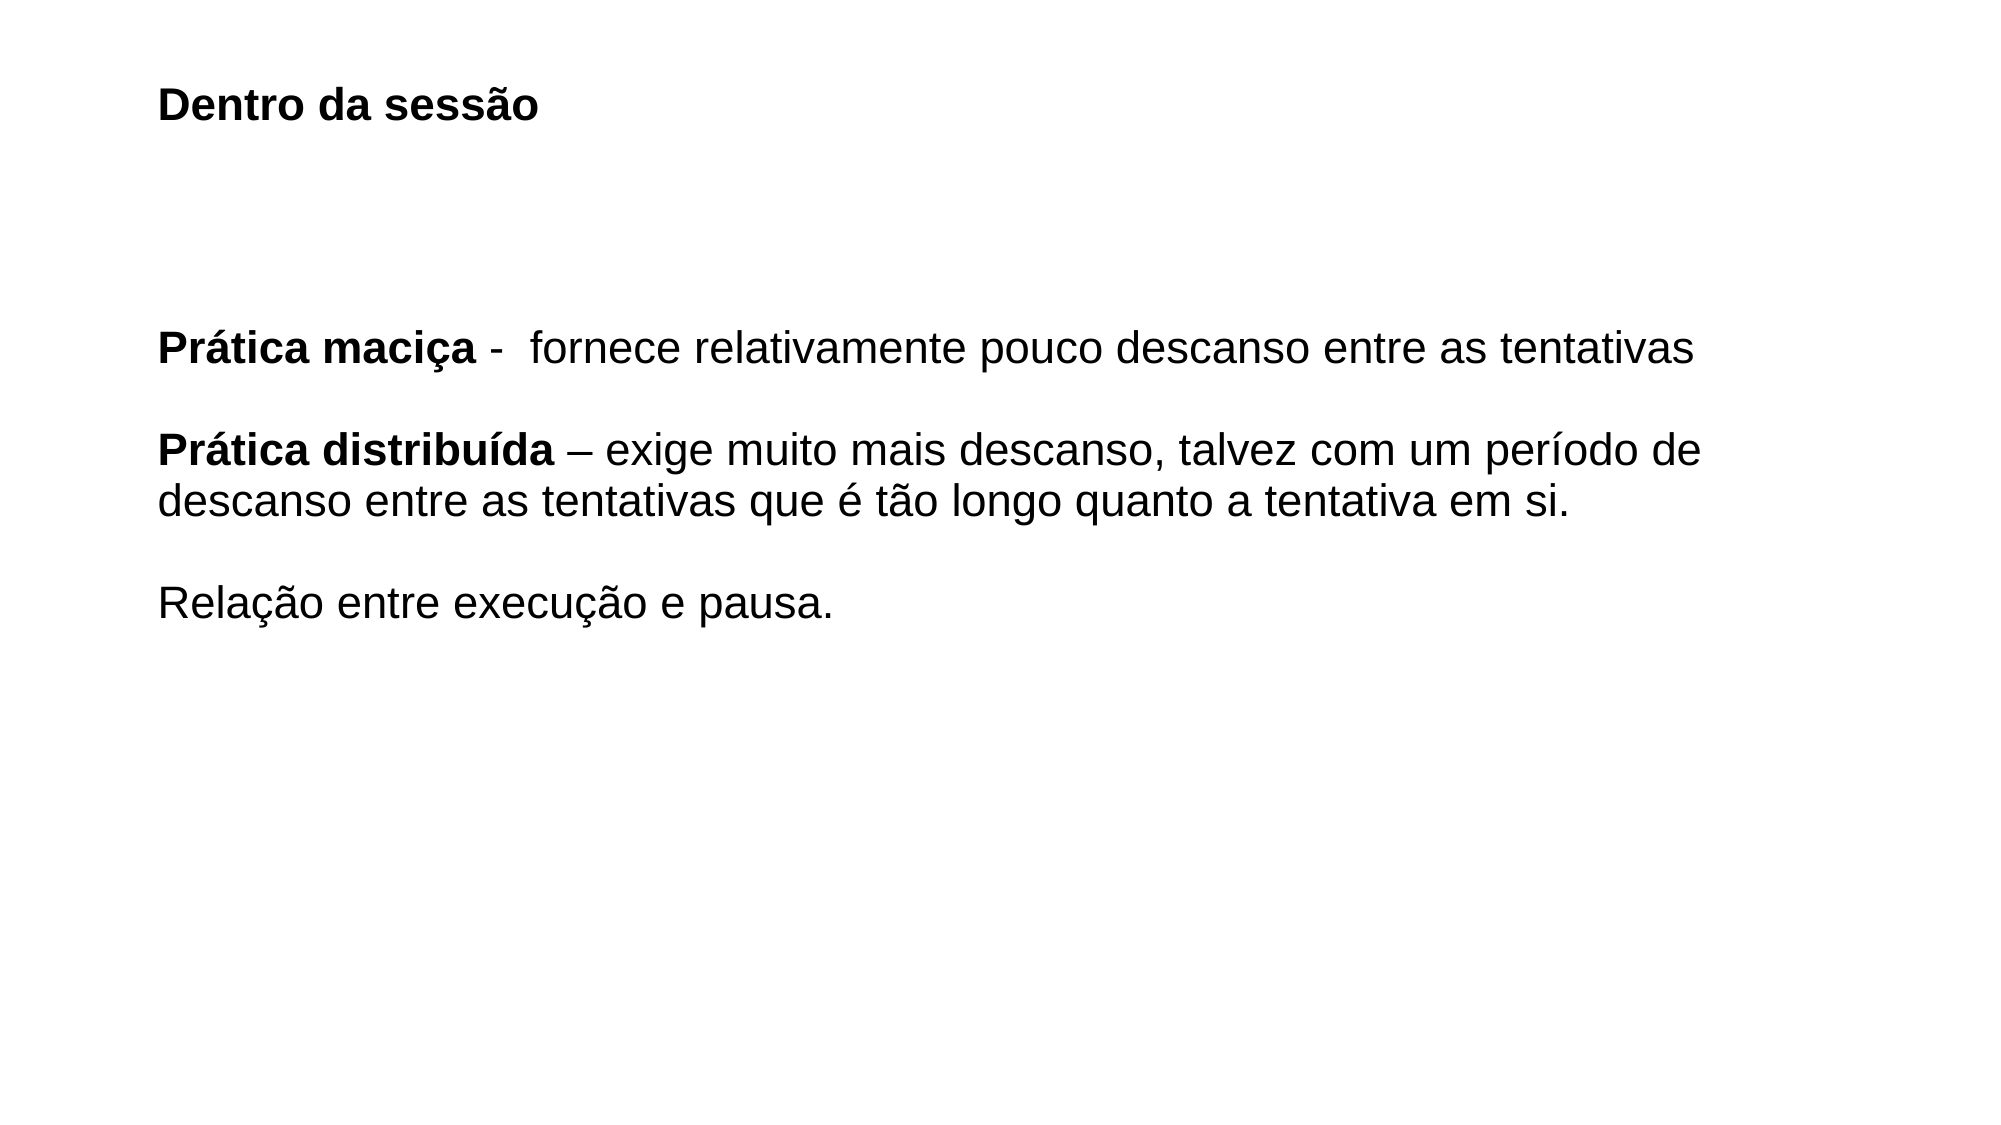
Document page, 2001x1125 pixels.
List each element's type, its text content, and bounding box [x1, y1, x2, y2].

text_box Dentro da sessão [142, 71, 860, 152]
text_box Prática maciça - fornece relativamente pouco descanso entre as tentativas Prática distribuída – exige muito mais descanso, talvez com um período de descanso entre as tentativas que é tão longo quanto a tentativa em si. Relação entre execução e pausa. [142, 314, 1929, 638]
